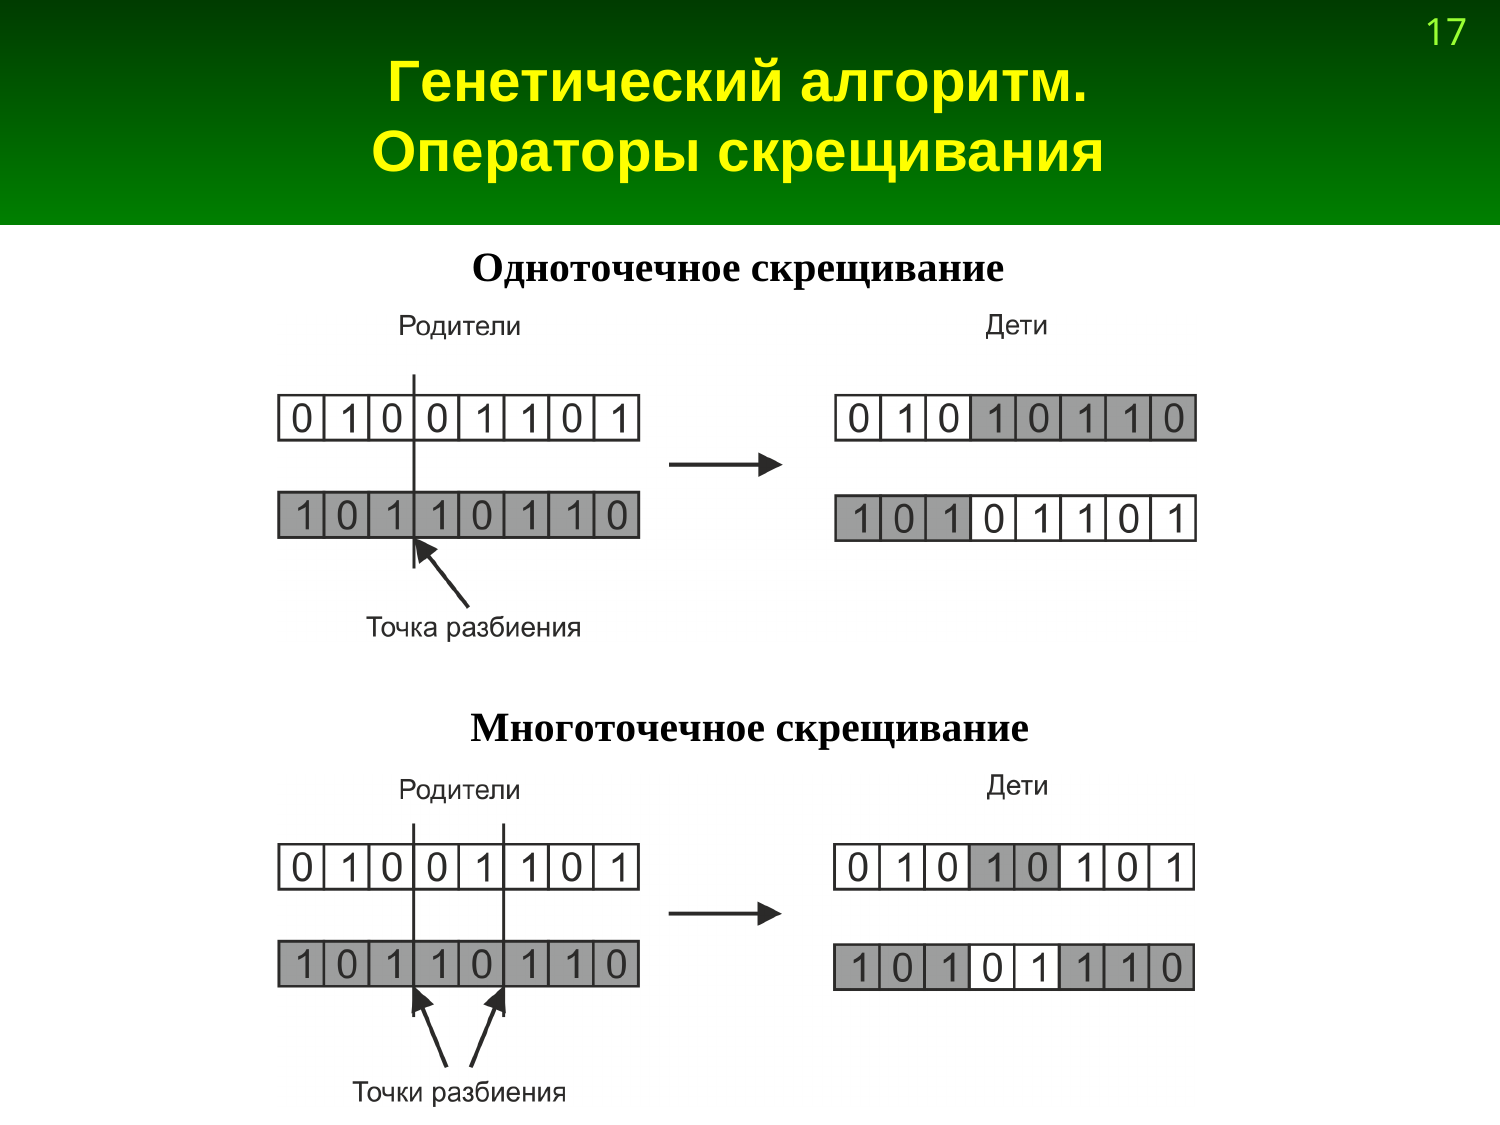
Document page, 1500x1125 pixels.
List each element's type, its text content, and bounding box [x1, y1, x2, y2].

picture [277, 314, 1197, 642]
title Генетический алгоритм. Операторы скрещивания [88, 18, 1389, 207]
text_box Одноточечное скрещивание [17, 231, 1459, 298]
picture [277, 774, 1195, 1107]
text_box Многоточечное скрещивание [29, 692, 1471, 758]
